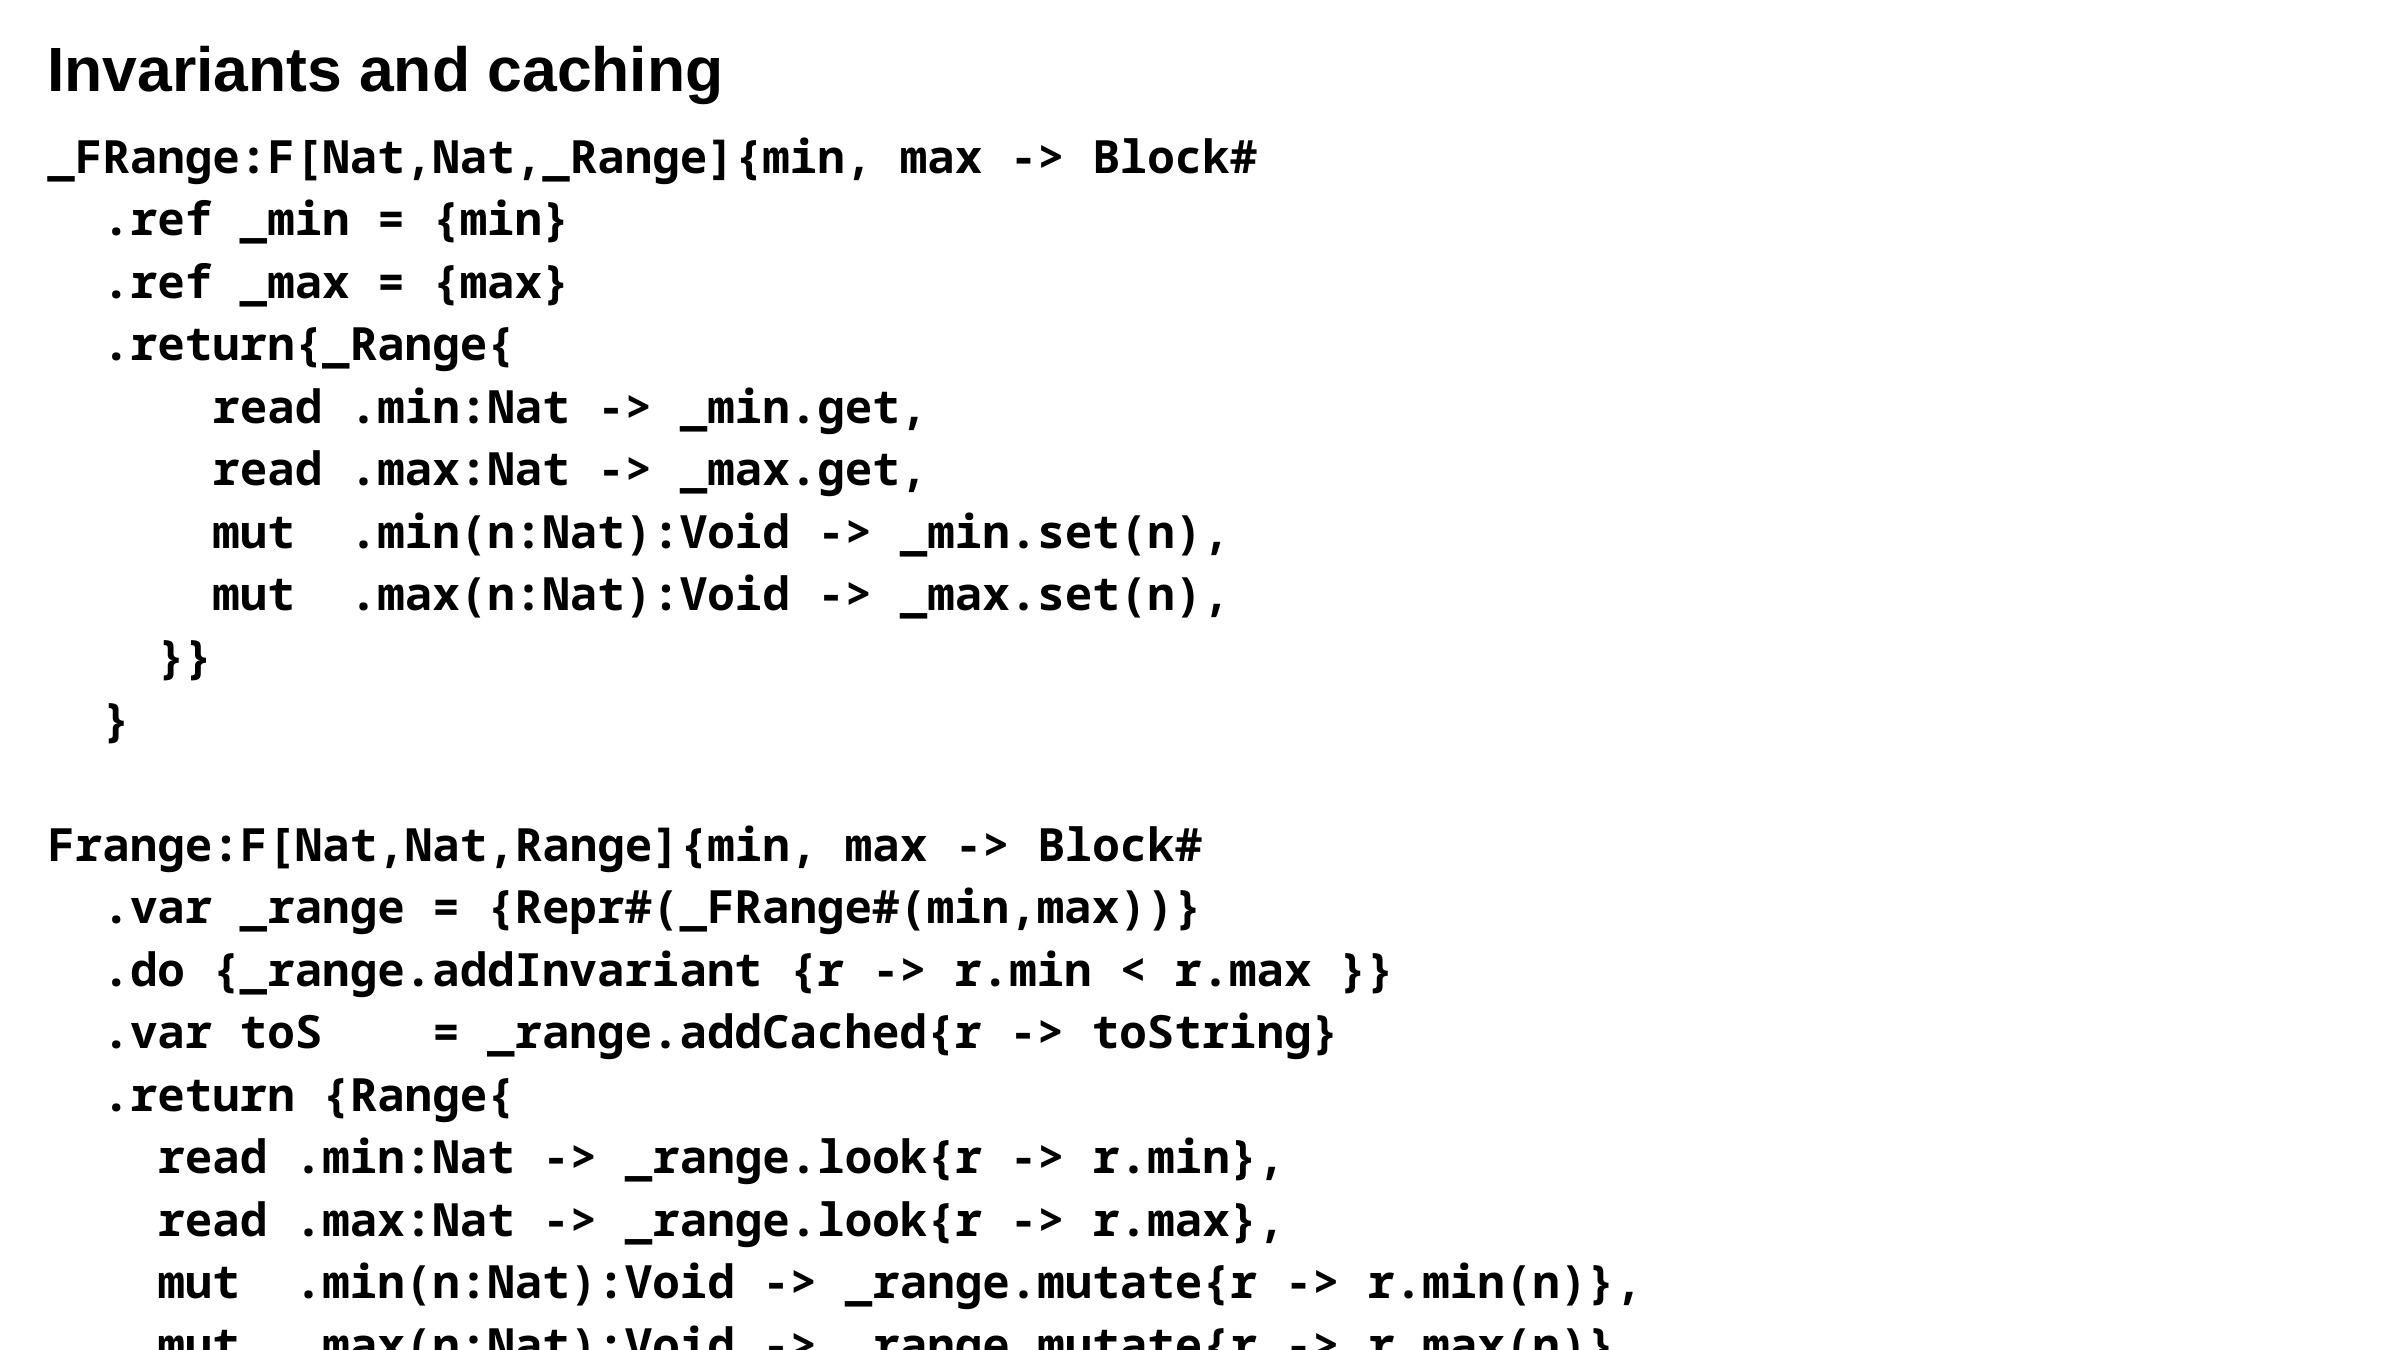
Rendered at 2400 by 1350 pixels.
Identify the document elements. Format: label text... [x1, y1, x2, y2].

text_box Invariants and caching _FRange:F[Nat,Nat,_Range]{min, max -> Block# .ref _min = {min} .ref _max = {max} .return{_Range{ read .min:Nat -> _min.get, read .max:Nat -> _max.get, mut .min(n:Nat):Void -> _min.set(n), mut .max(n:Nat):Void -> _max.set(n), }} } Frange:F[Nat,Nat,Range]{min, max -> Block# .var _range = {Repr#(_FRange#(min,max))} .do {_range.addInvariant {r -> r.min < r.max }} .var toS = _range.addCached{r -> toString} .return {Range{ read .min:Nat -> _range.look{r -> r.min}, read .max:Nat -> _range.look{r -> r.max}, mut .min(n:Nat):Void -> _range.mutate{r -> r.min(n)}, mut .max(n:Nat):Void -> _range.mutate{r -> r.max(n)}, read .toS:Str -> toS#//cached }} } [32, 27, 2358, 1350]
